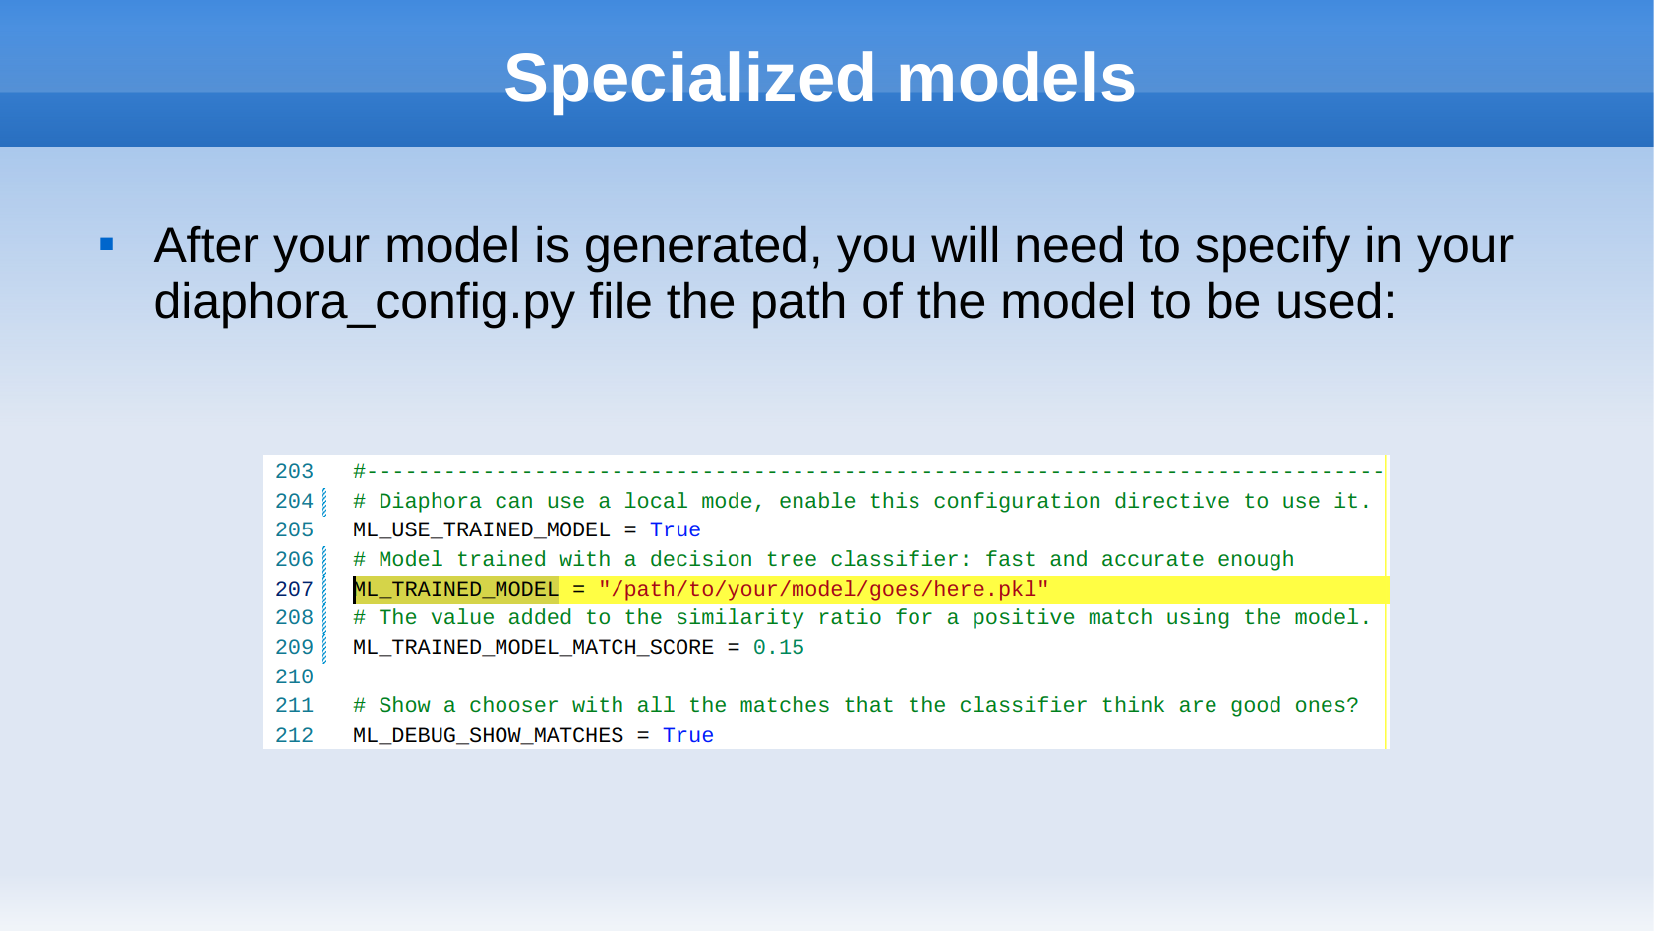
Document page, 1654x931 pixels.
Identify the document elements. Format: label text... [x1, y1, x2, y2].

title Specialized models [76, 0, 1565, 156]
picture [0, 0, 1654, 931]
list After your model is generated, you will need to specify in your diaphora_config.py file the path of the model to be used: [82, 217, 1571, 511]
